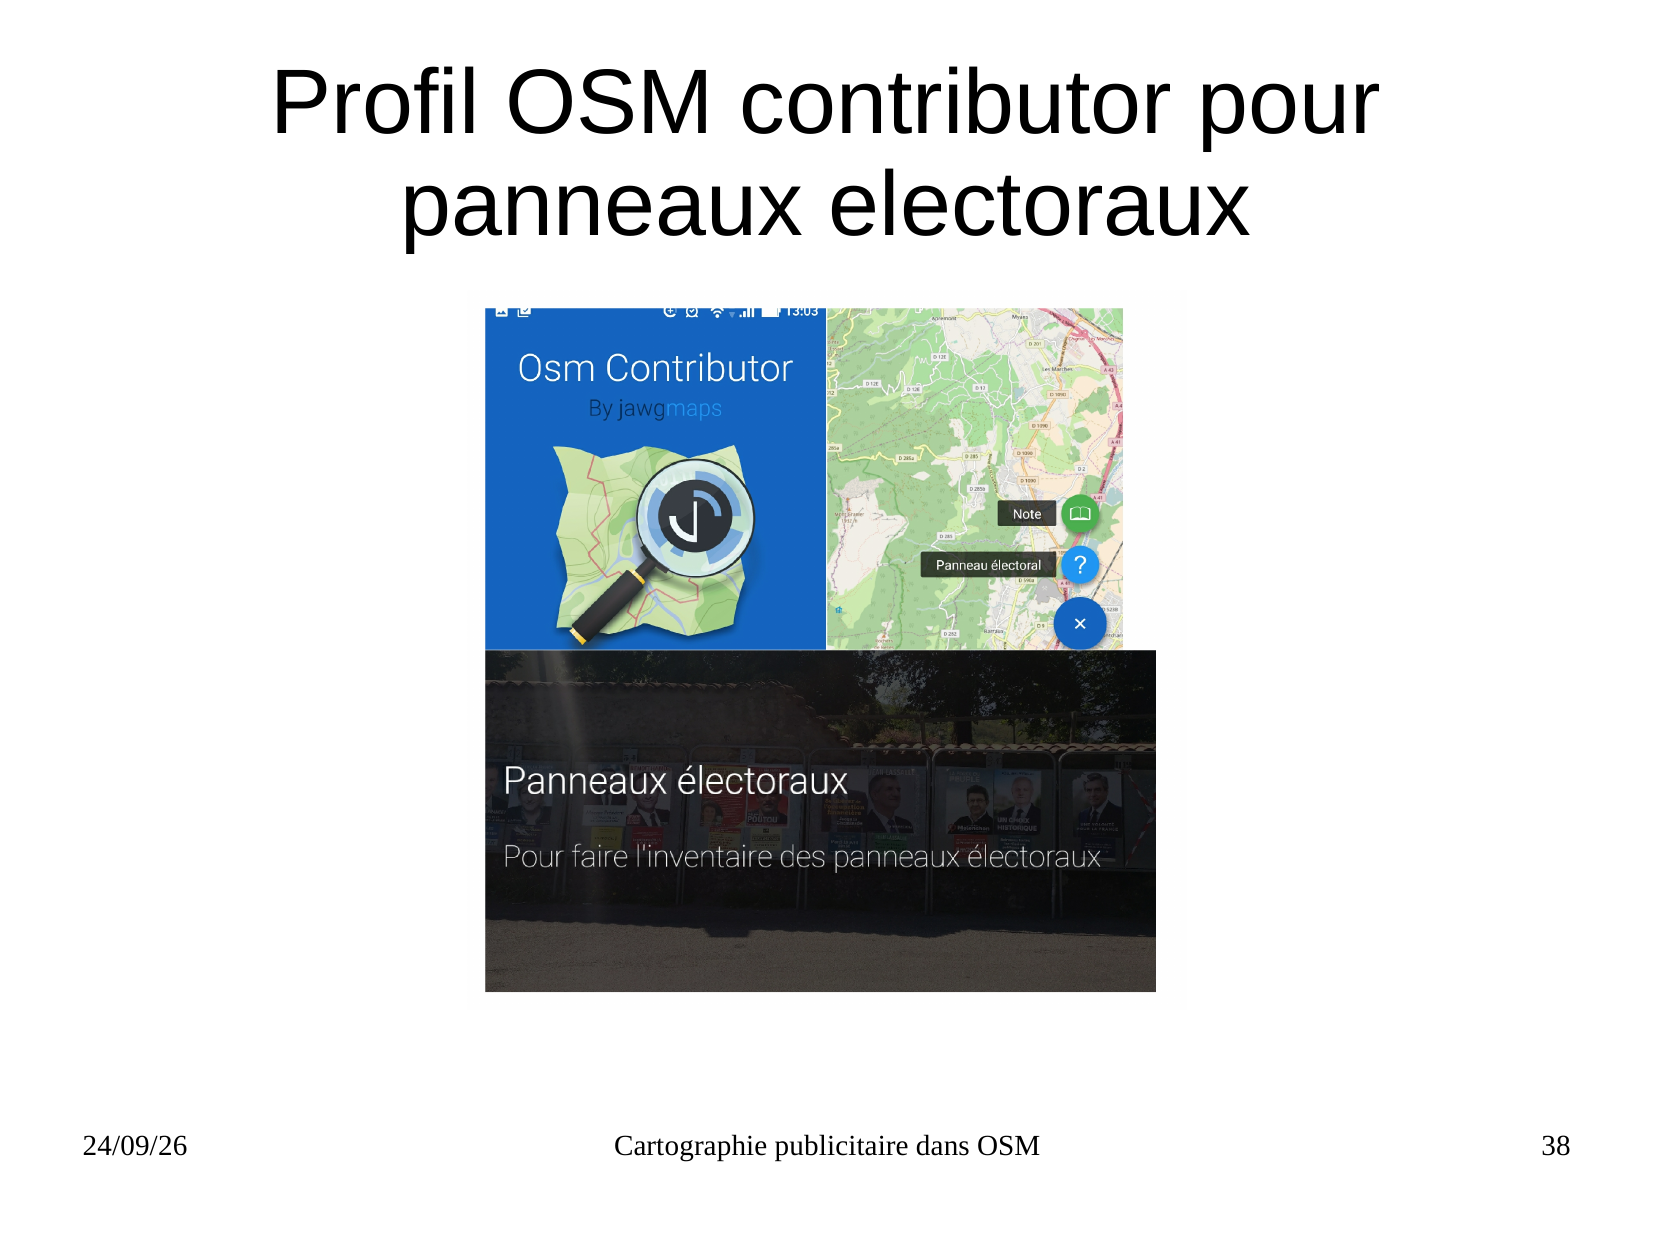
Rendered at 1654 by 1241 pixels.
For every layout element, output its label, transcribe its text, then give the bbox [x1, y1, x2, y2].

picture [467, 290, 1187, 1010]
title Profil OSM contributor pour panneaux electoraux [82, 49, 1571, 257]
